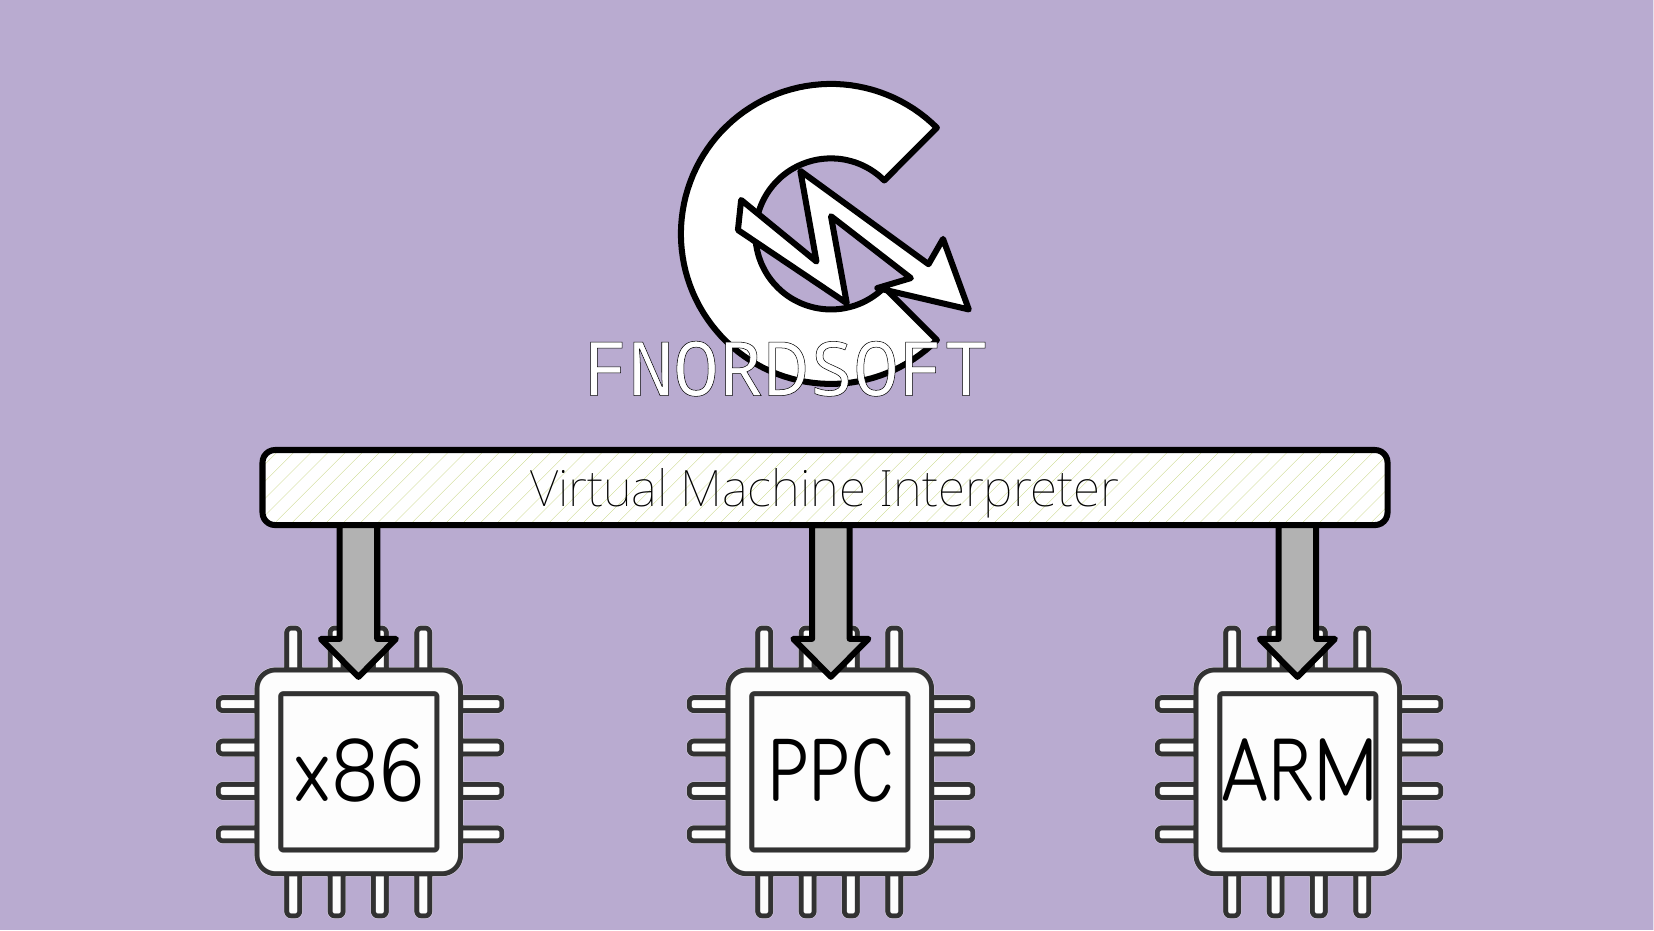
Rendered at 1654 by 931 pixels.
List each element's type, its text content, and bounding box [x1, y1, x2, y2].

text_box [1259, 525, 1335, 677]
picture [215, 625, 505, 919]
text_box [680, 83, 968, 307]
picture [686, 625, 976, 919]
text_box FNORDSOFT [568, 307, 1094, 419]
text_box [793, 526, 869, 677]
text_box Virtual Machine Interpreter [262, 450, 1388, 526]
text_box [320, 525, 396, 677]
picture [1154, 625, 1444, 919]
